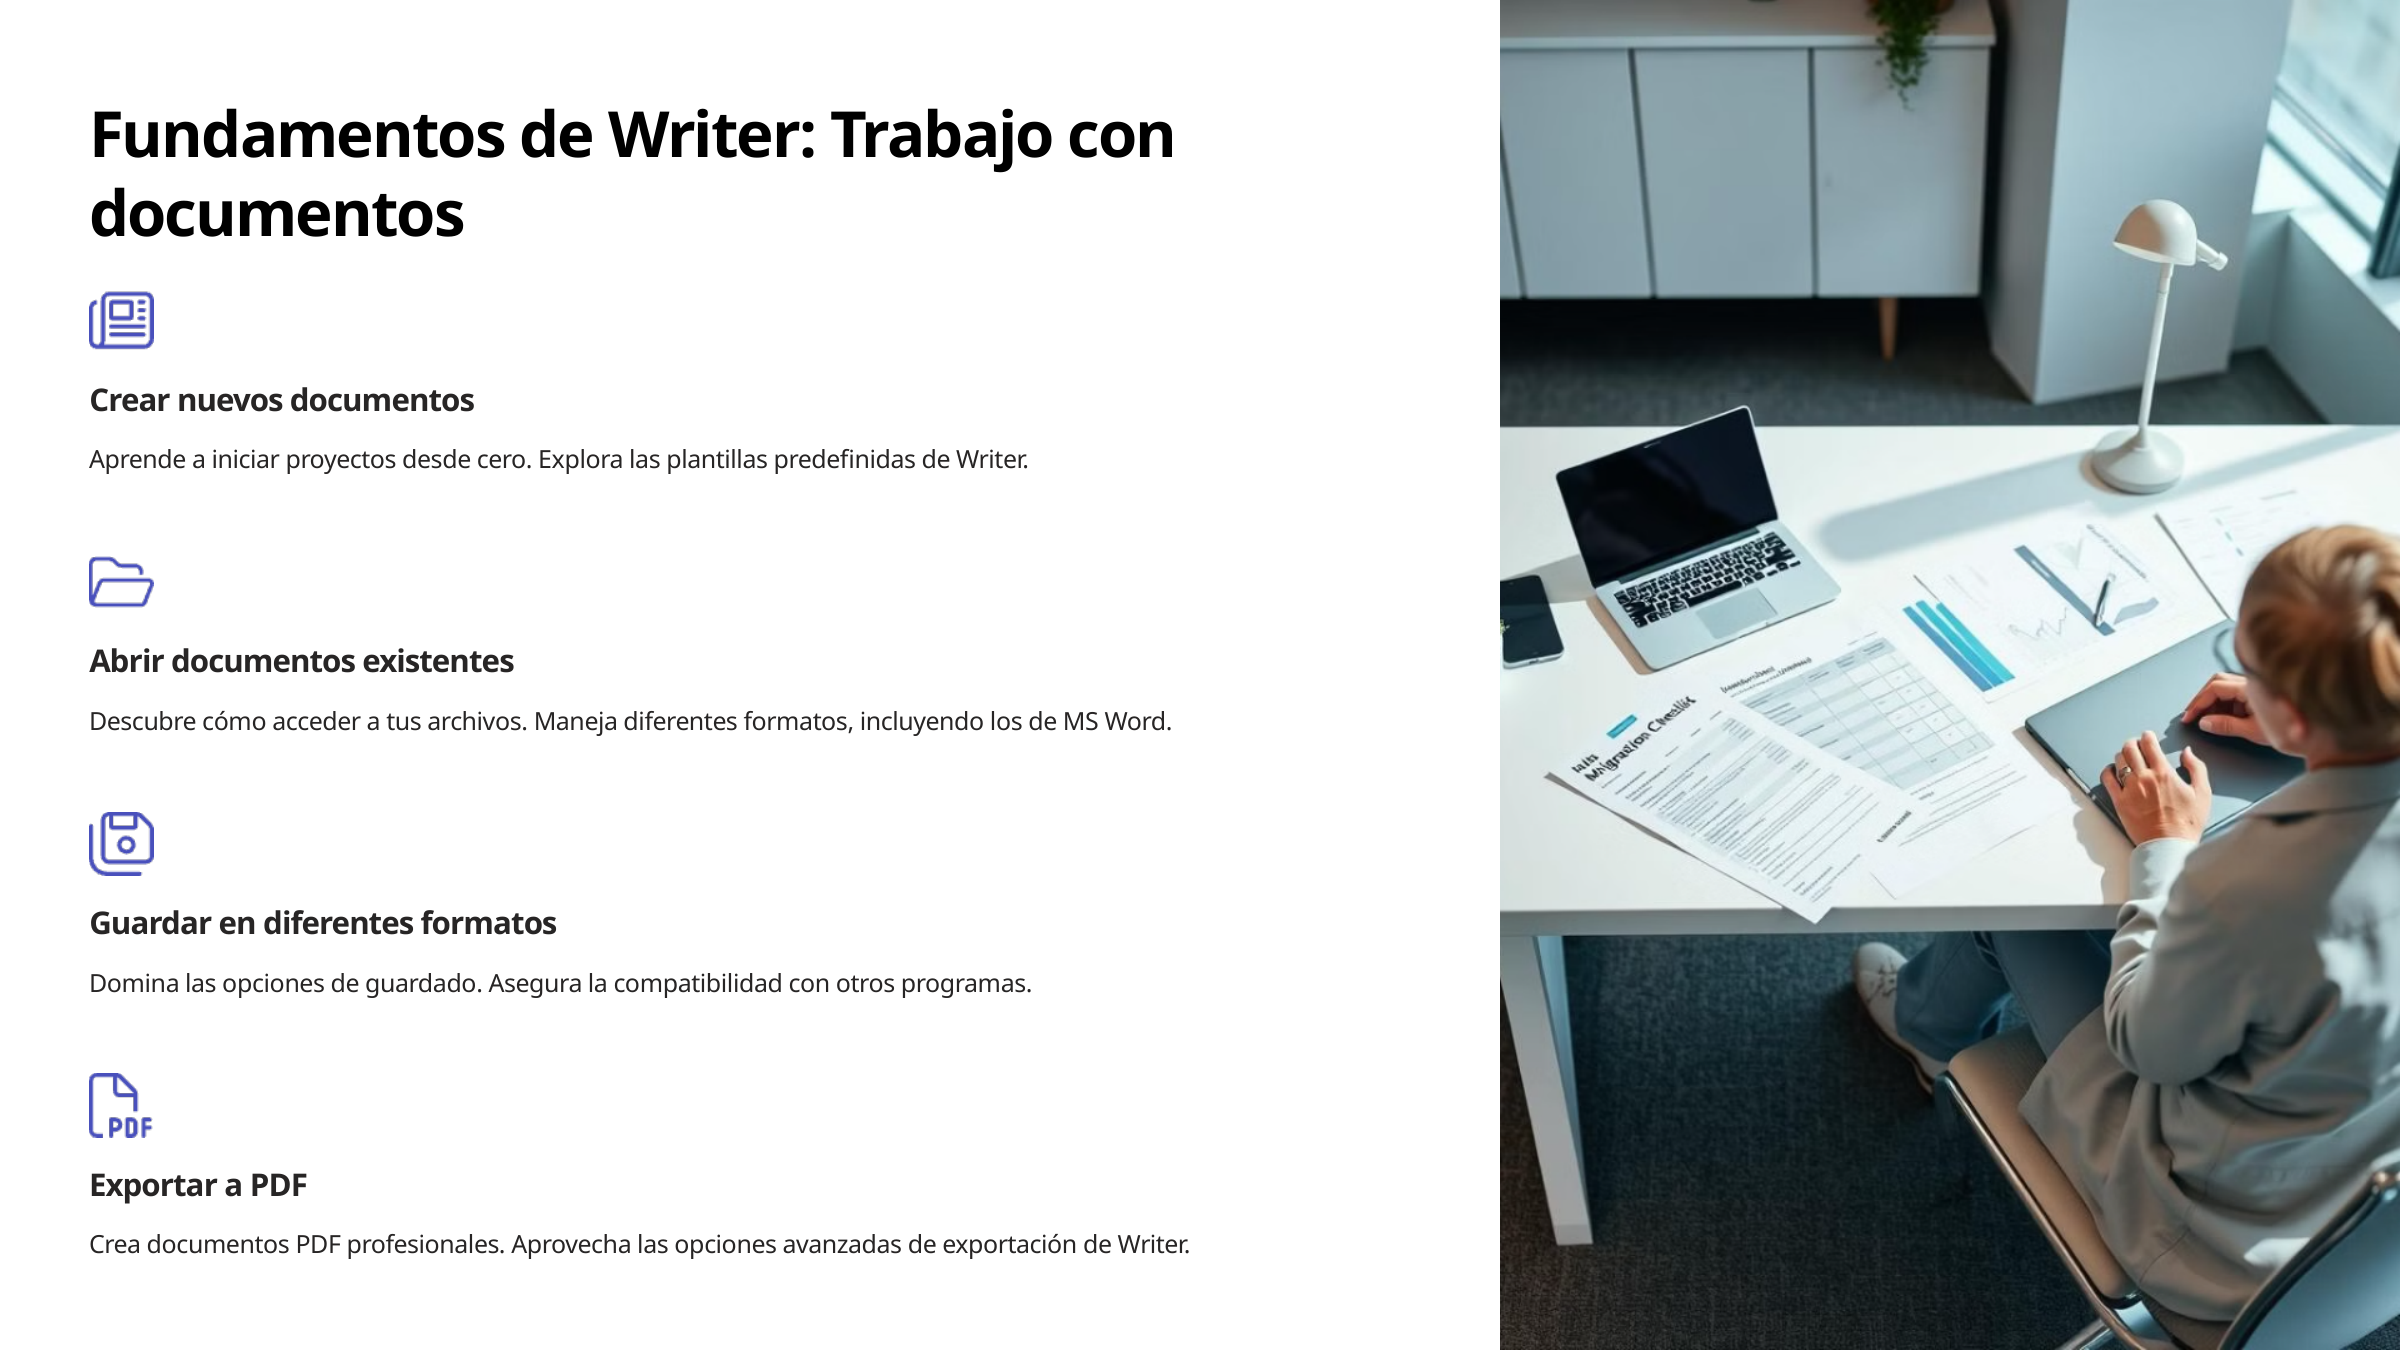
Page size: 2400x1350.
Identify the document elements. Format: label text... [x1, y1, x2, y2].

picture [1500, 0, 2400, 1350]
text_box Guardar en diferentes formatos [89, 901, 549, 942]
text_box Exportar a PDF [89, 1163, 409, 1203]
text_box Aprende a iniciar proyectos desde cero. Explora las plantillas predefinidas de Writer. [89, 432, 1411, 474]
text_box Crea documentos PDF profesionales. Aprovecha las opciones avanzadas de exportación de Writer. [89, 1218, 1411, 1260]
picture [89, 812, 154, 876]
text_box Fundamentos de Writer: Trabajo con documentos [89, 90, 1411, 251]
text_box Domina las opciones de guardado. Asegura la compatibilidad con otros programas. [89, 956, 1411, 998]
picture [89, 1073, 154, 1138]
text_box Abrir documentos existentes [89, 639, 514, 680]
picture [89, 550, 154, 615]
text_box Descubre cómo acceder a tus archivos. Maneja diferentes formatos, incluyendo los de MS Word. [89, 694, 1411, 736]
picture [89, 288, 154, 353]
text_box Crear nuevos documentos [89, 377, 478, 418]
